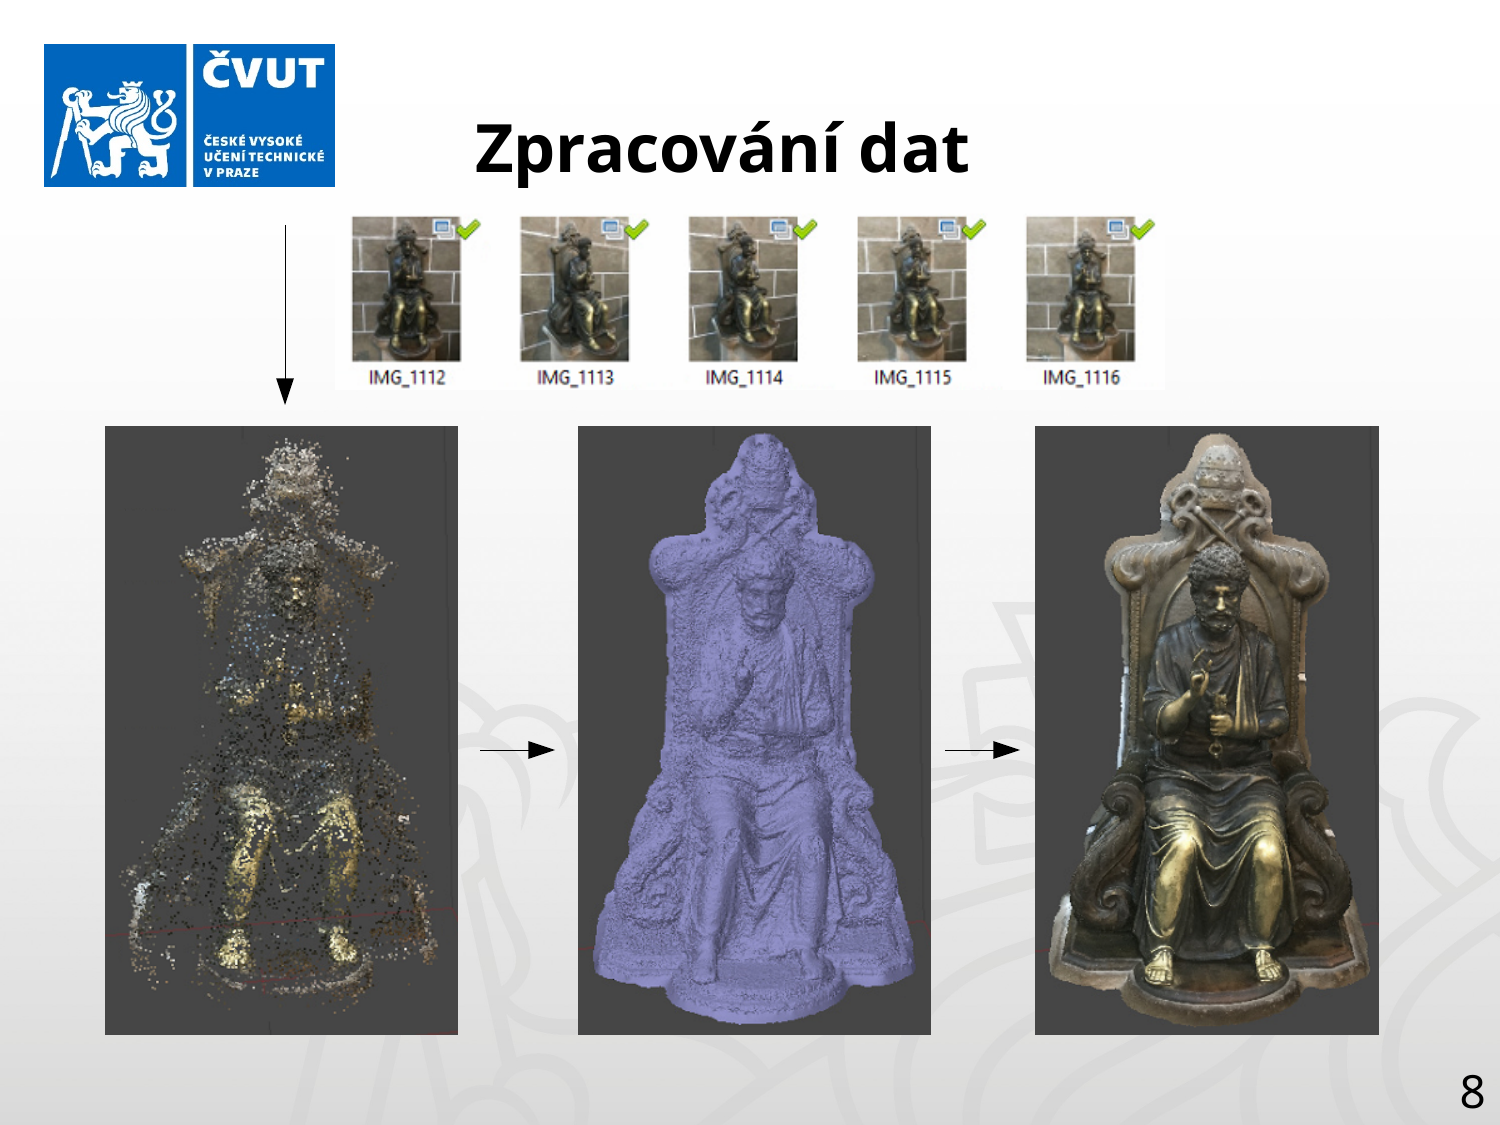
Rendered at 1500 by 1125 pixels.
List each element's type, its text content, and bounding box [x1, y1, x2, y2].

title Zpracování dat [460, 107, 1040, 196]
text_box 8 [1444, 1055, 1500, 1125]
picture [0, 0, 1500, 1125]
